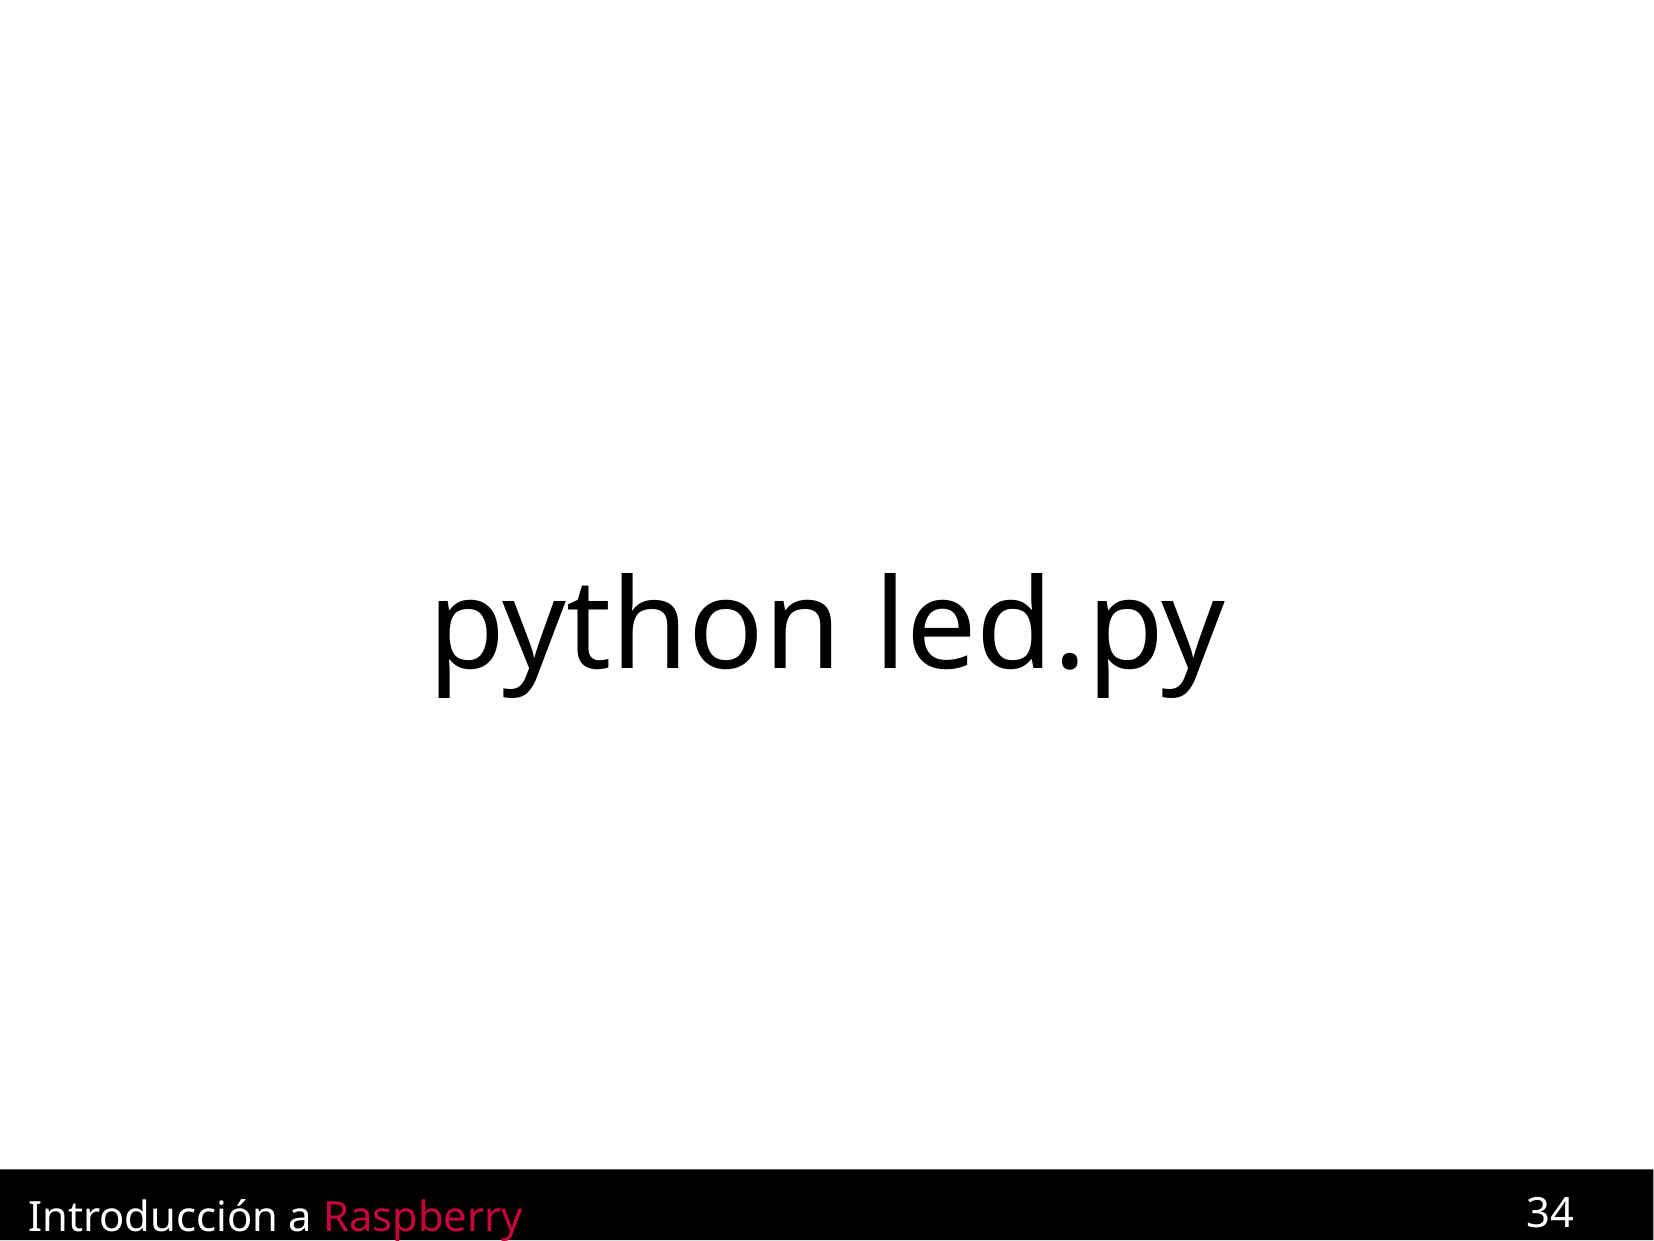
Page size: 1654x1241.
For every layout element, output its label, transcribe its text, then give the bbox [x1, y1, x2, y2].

text_box Introducción a Raspberry Pi [13, 1179, 556, 1241]
text_box [0, 0, 1654, 1241]
text_box <number> [1521, 1175, 1654, 1241]
title python led.py [83, 516, 1572, 724]
